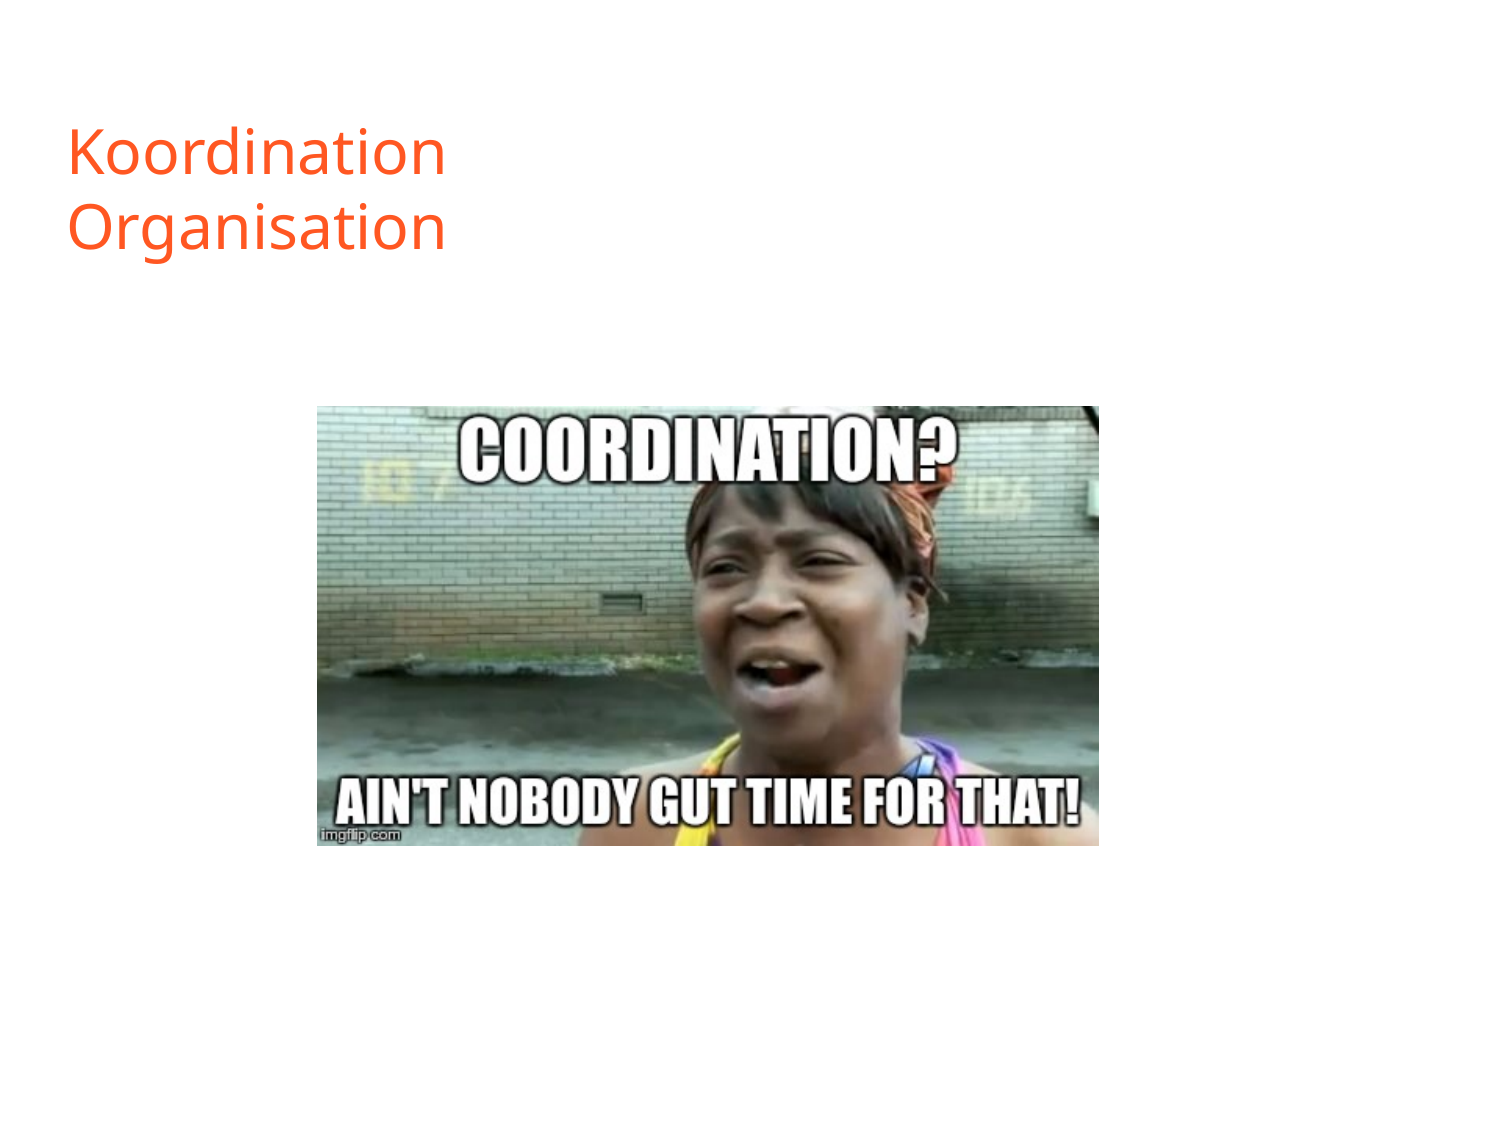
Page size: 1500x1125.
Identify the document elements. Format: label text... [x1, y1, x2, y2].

title Koordination Organisation [51, 97, 1449, 223]
picture [317, 406, 1099, 846]
